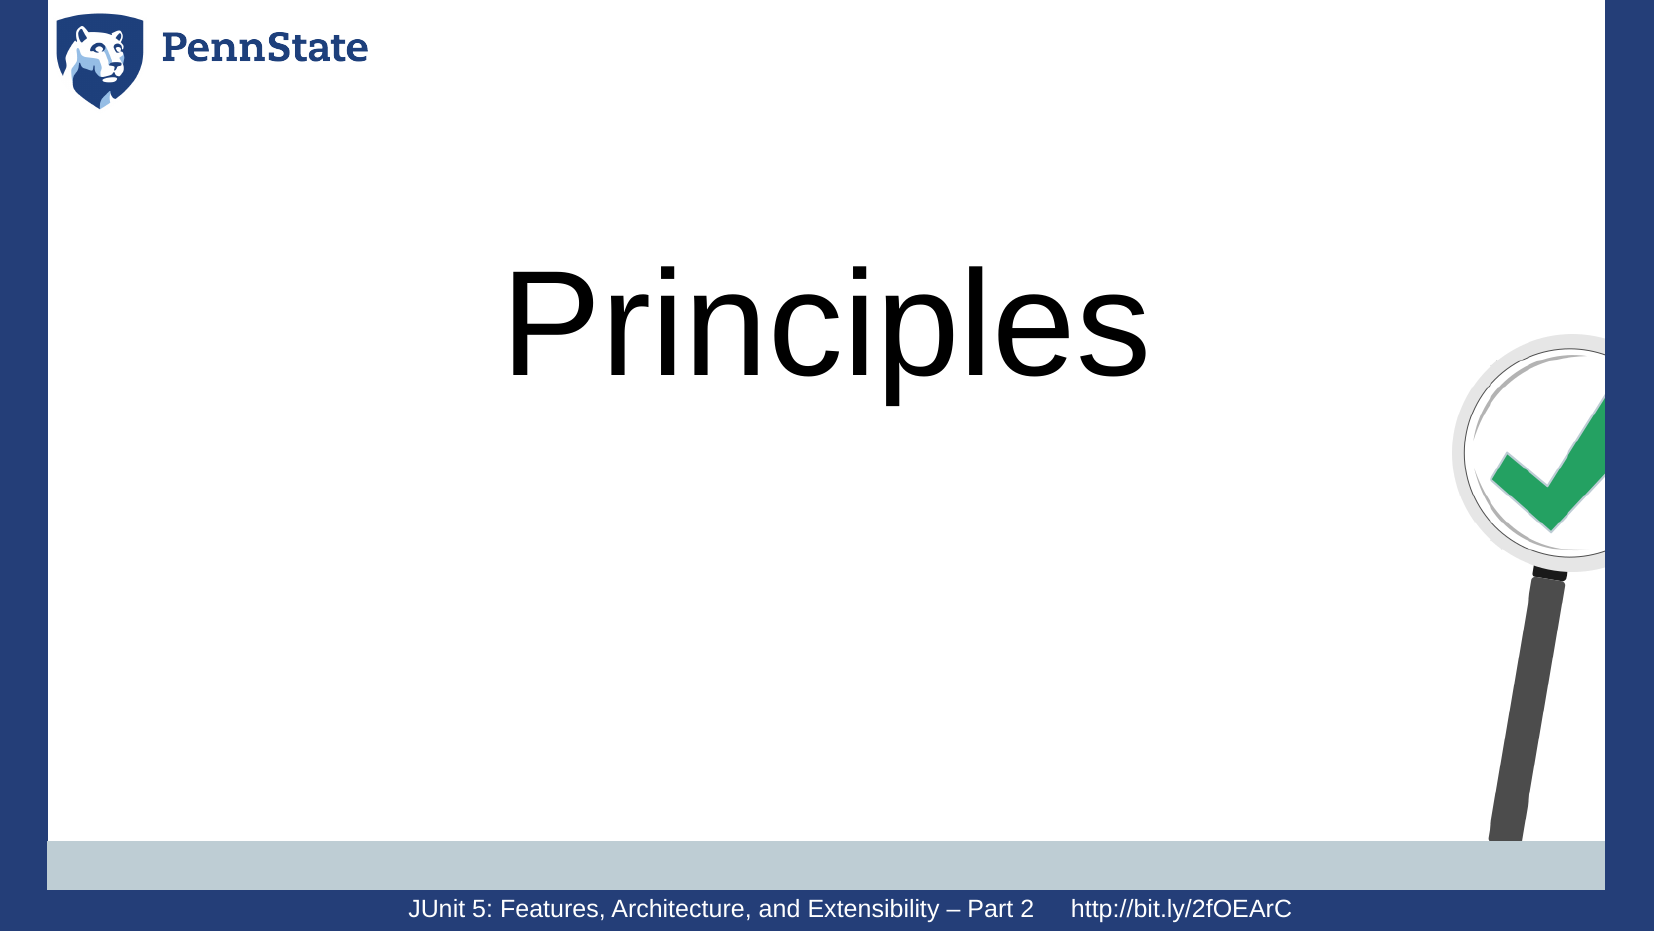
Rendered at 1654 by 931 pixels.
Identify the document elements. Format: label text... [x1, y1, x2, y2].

list Principles [261, 240, 1393, 436]
picture [48, 0, 411, 152]
picture [1452, 334, 1605, 841]
